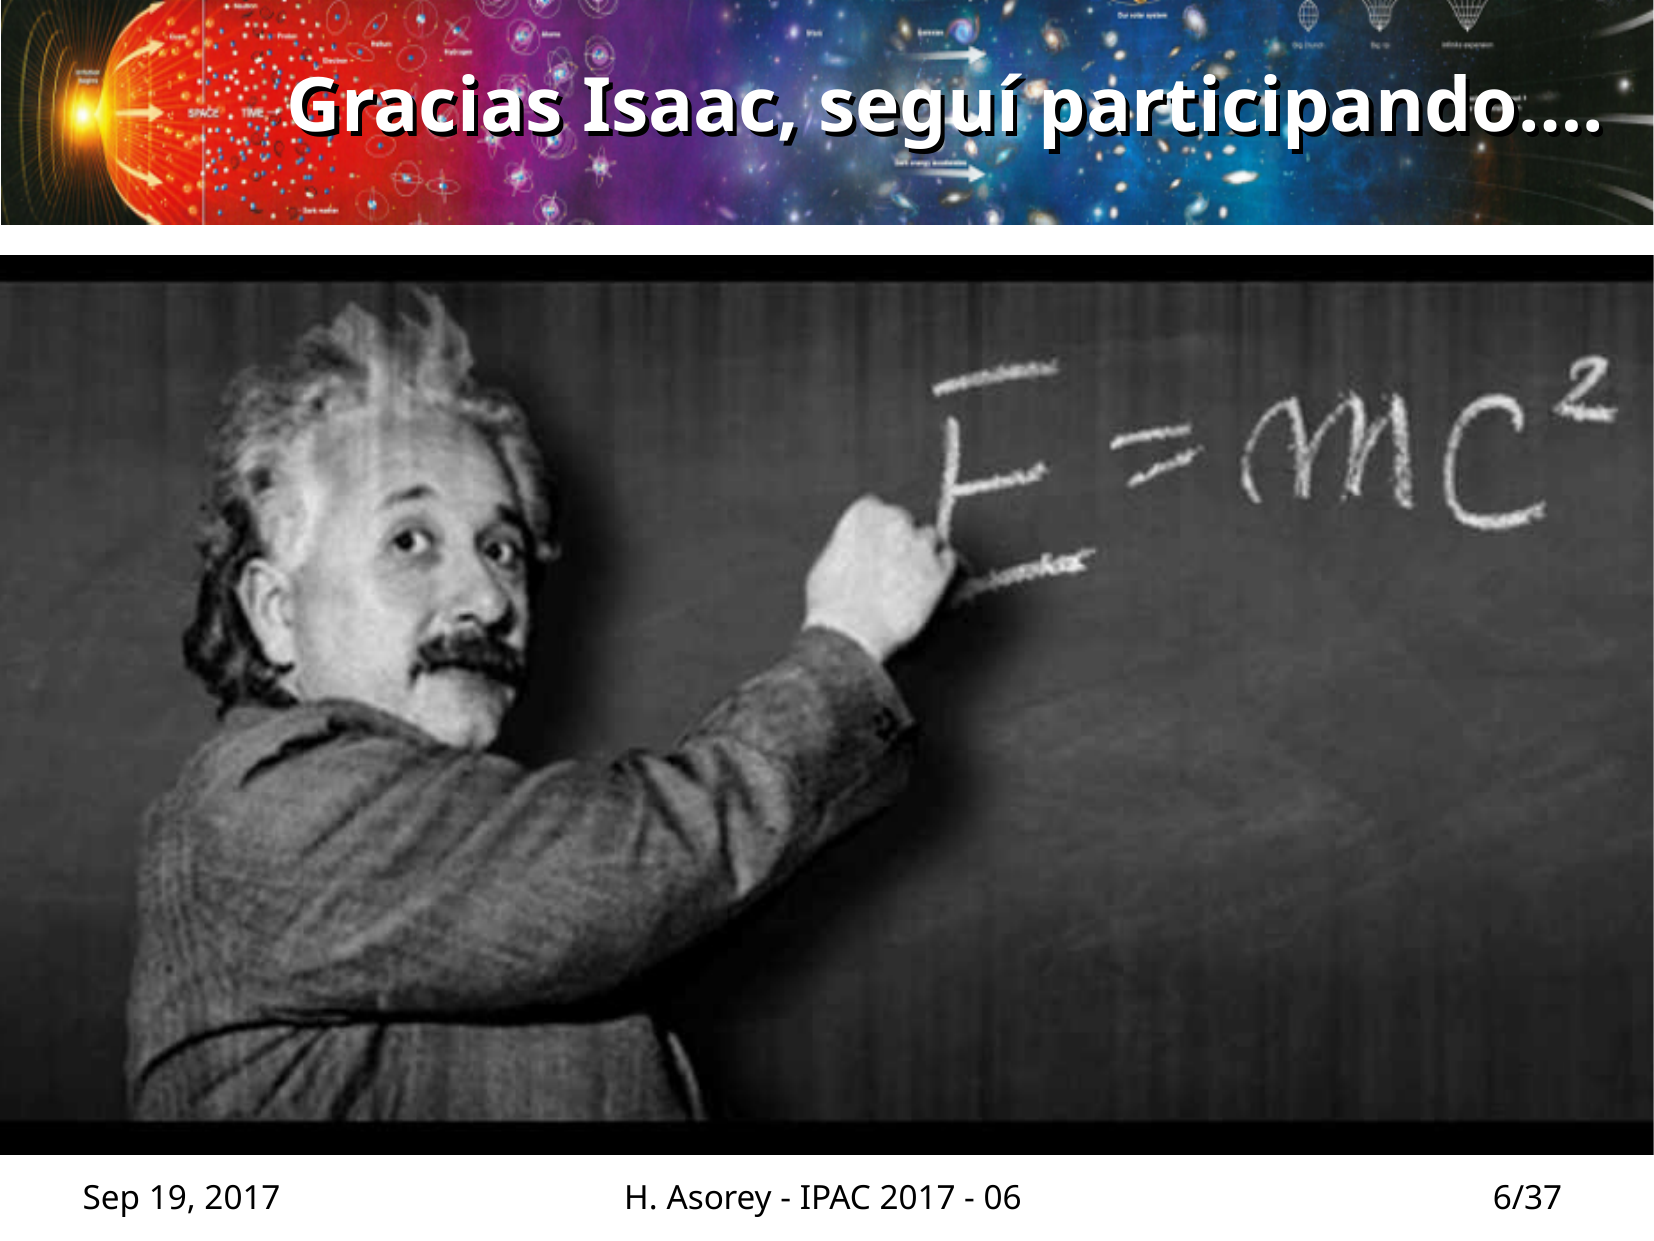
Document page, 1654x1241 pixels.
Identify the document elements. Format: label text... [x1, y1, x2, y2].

title Gracias Isaac, seguí participando…. [45, 15, 1606, 191]
picture [1, 0, 1654, 225]
picture [0, 255, 1654, 1155]
